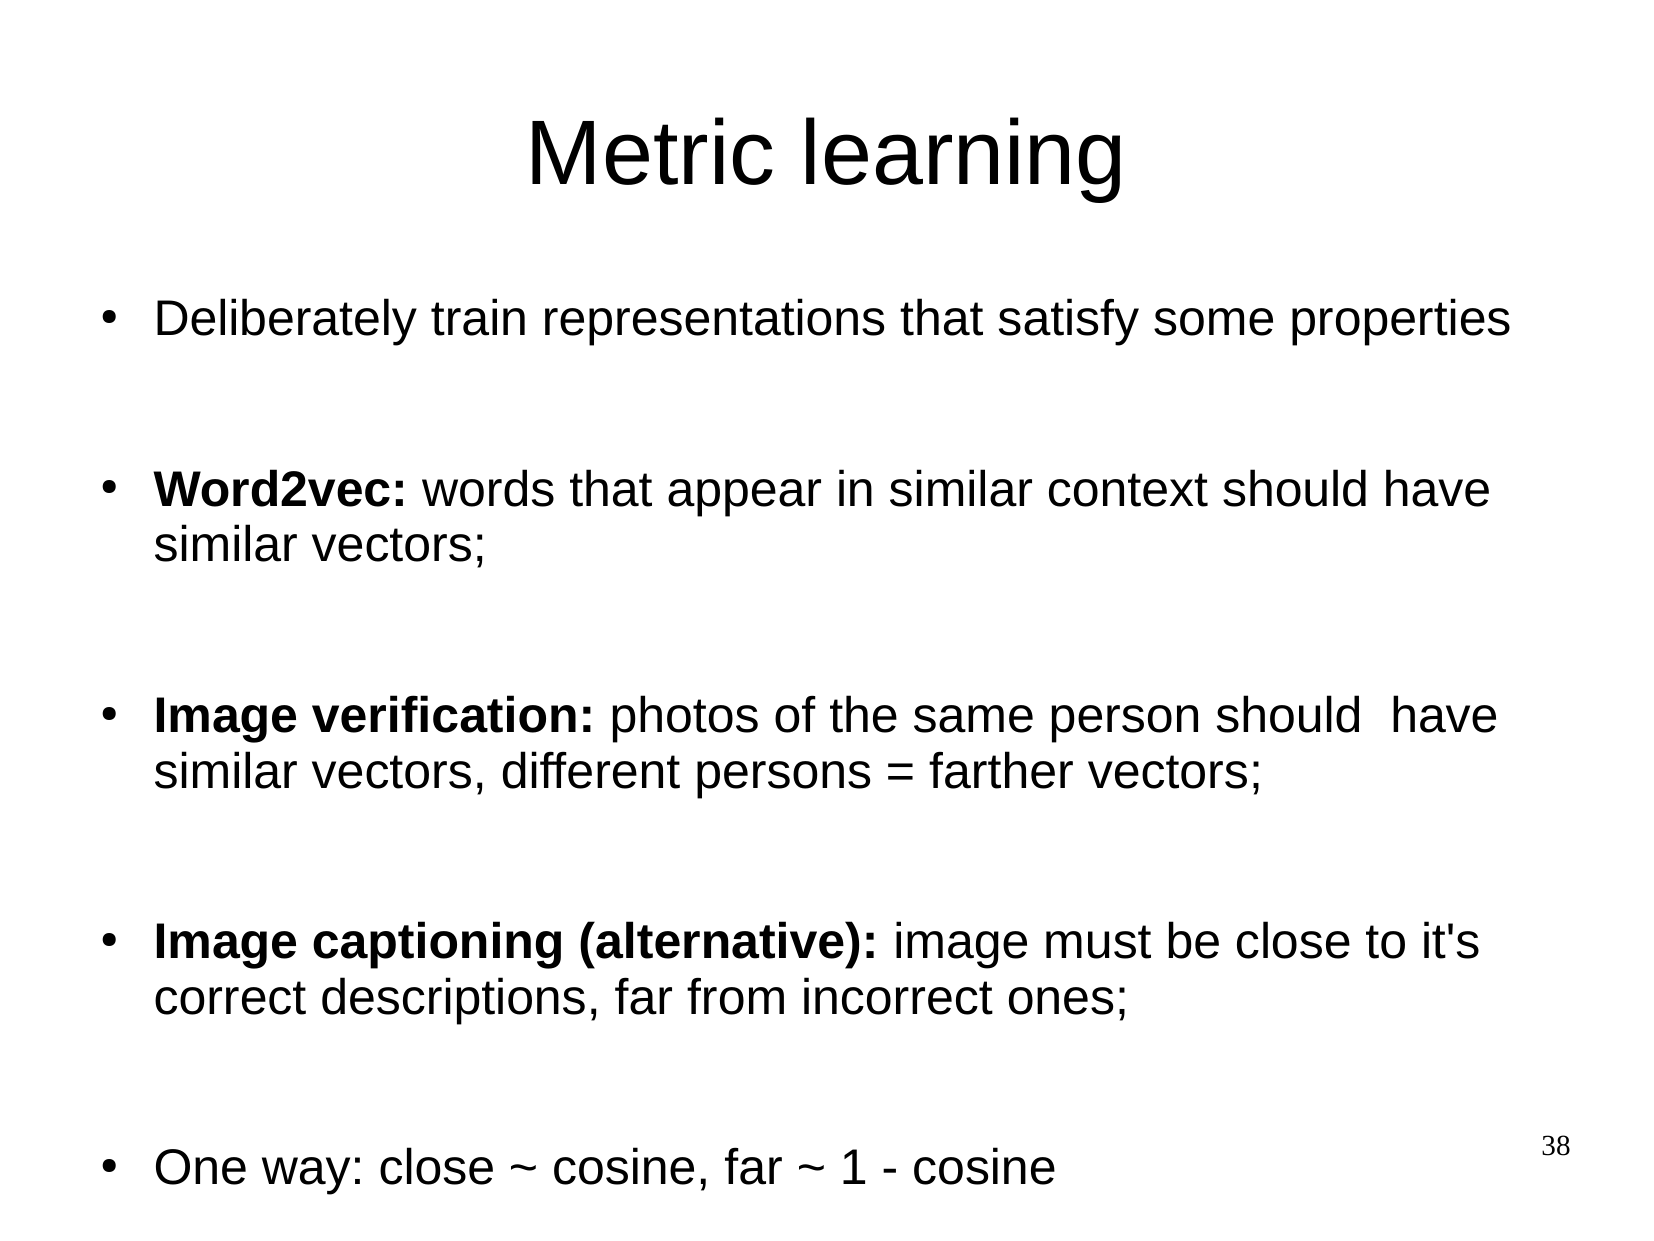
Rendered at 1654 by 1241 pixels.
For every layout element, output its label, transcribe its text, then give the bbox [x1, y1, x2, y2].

list Deliberately train representations that satisfy some properties Word2vec: words that appear in similar context should have similar vectors; Image verification: photos of the same person should have similar vectors, different persons = farther vectors; Image captioning (alternative): image must be close to it's correct descriptions, far from incorrect ones; One way: close ~ cosine, far ~ 1 - cosine [82, 290, 1571, 1216]
title Metric learning [82, 49, 1571, 257]
